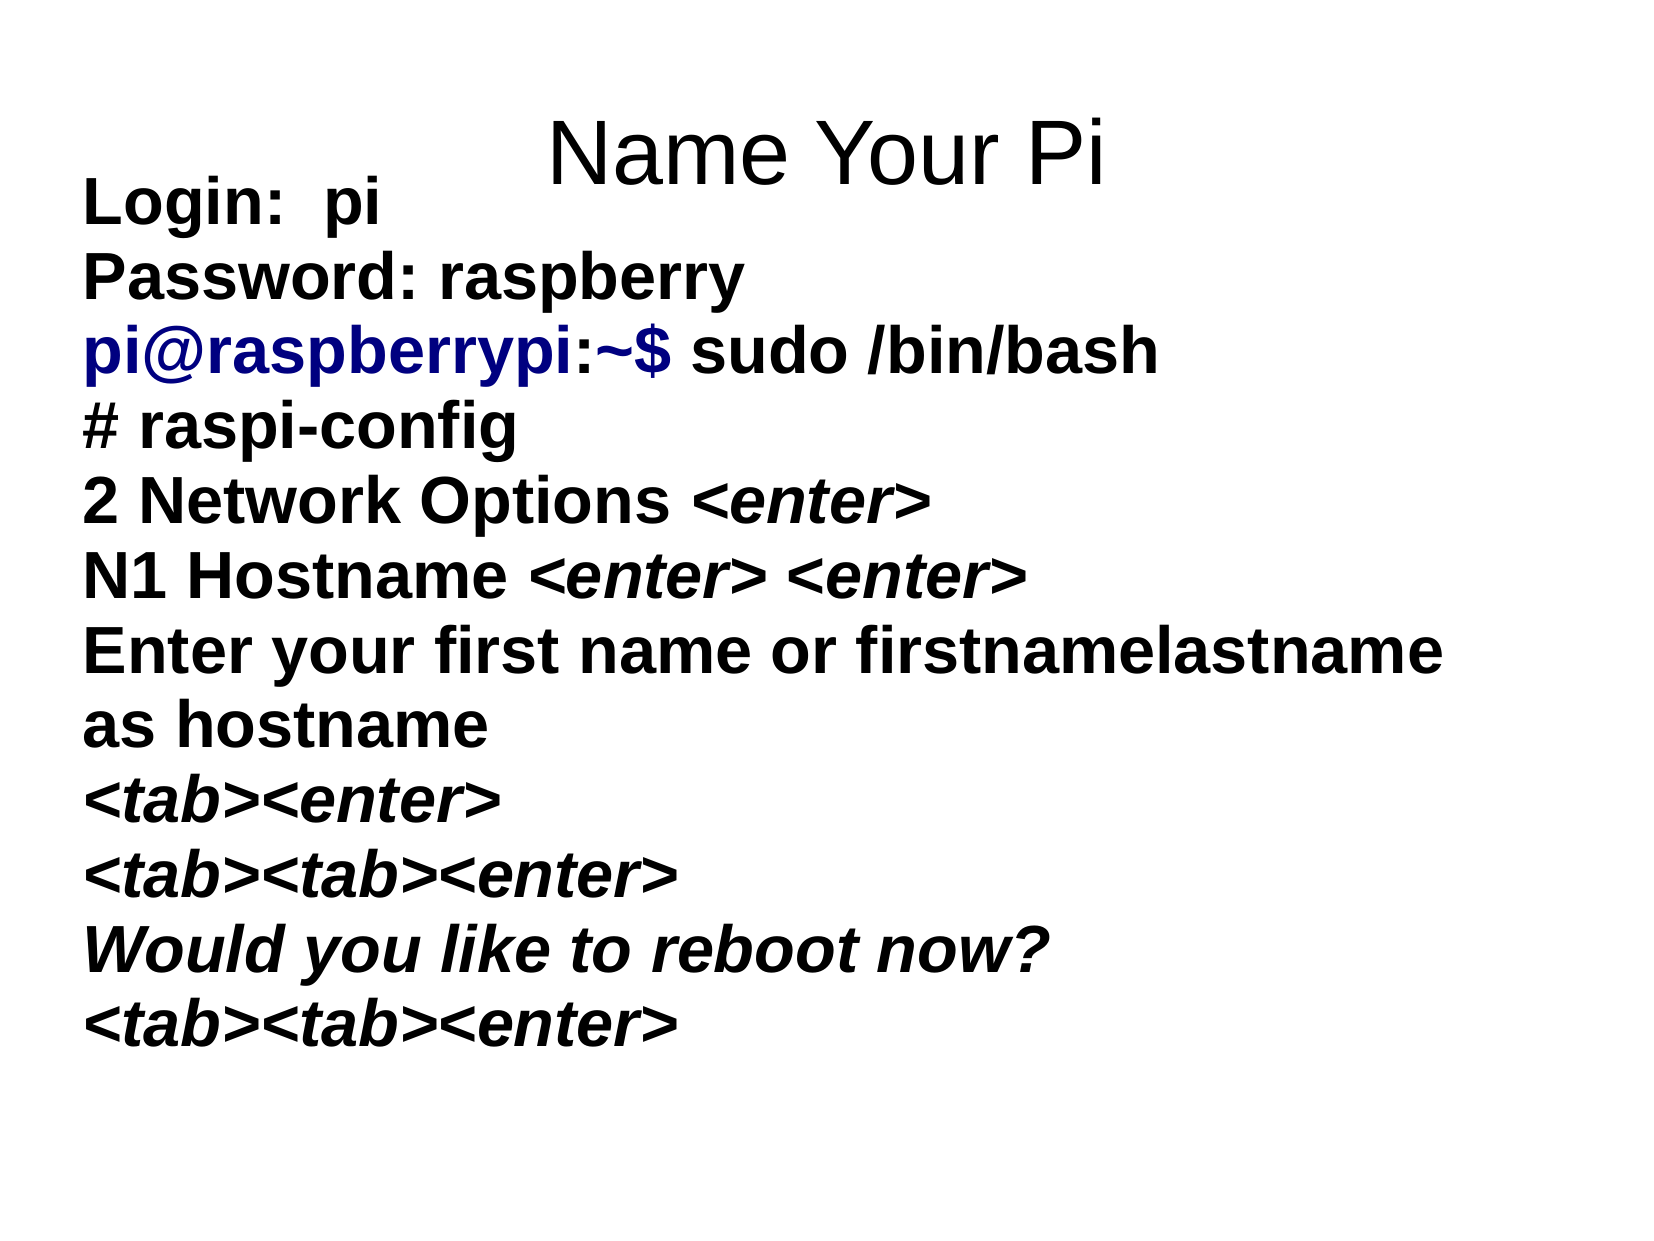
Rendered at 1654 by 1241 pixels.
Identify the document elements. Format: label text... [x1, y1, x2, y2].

subtitle Login: pi Password: raspberry pi@raspberrypi:~$ sudo /bin/bash # raspi-config 2 Network Options <enter> N1 Hostname <enter> <enter> Enter your first name or firstnamelastname as hostname <tab><enter> <tab><tab><enter> Would you like to reboot now? <tab><tab><enter> [82, 163, 1538, 1136]
title Name Your Pi [82, 49, 1571, 257]
